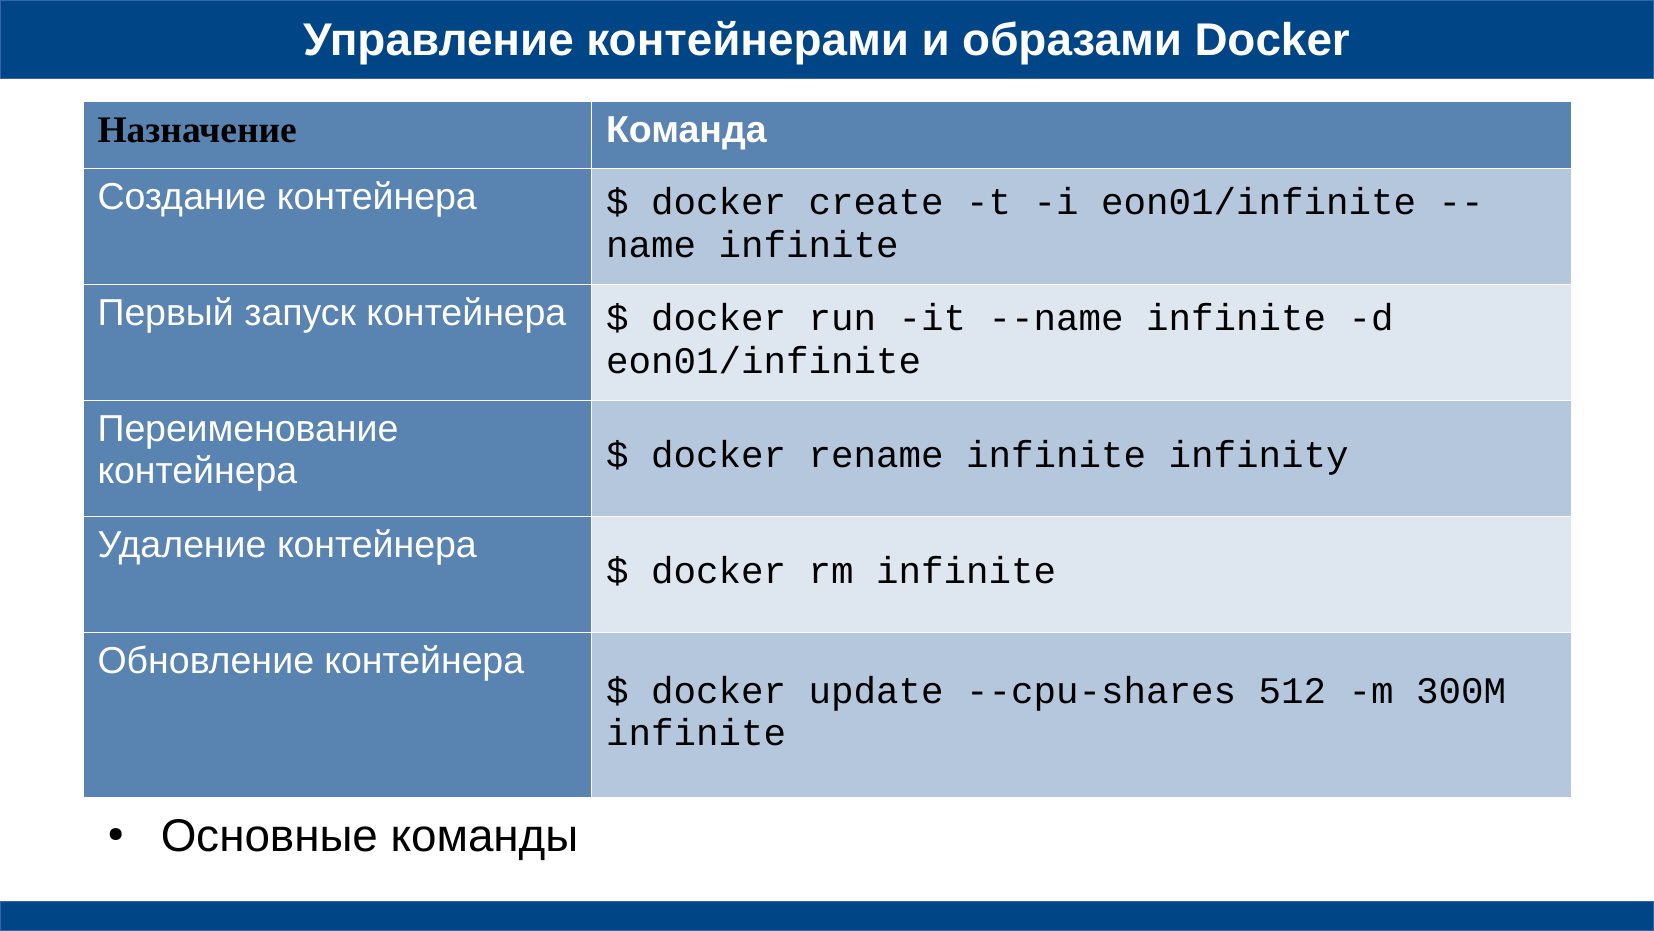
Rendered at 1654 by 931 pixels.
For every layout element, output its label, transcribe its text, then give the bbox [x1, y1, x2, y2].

table_cell Удаление контейнера [84, 517, 591, 632]
table_cell $ docker rename infinite infinity [592, 401, 1571, 516]
title Управление контейнерами и образами Docker [0, 0, 1654, 79]
table_cell Обновление контейнера [84, 633, 591, 797]
list Основные команды [90, 810, 1579, 886]
table_header Команда [592, 102, 1571, 168]
table_cell Создание контейнера [84, 169, 591, 284]
table_cell Переименование контейнера [84, 401, 591, 516]
table_cell $ docker rm infinite [592, 517, 1571, 632]
table_cell $ docker update --cpu-shares 512 -m 300M infinite [592, 633, 1571, 797]
table_cell $ docker run -it --name infinite -d eon01/infinite [592, 285, 1571, 400]
table_header Назначение [84, 102, 591, 168]
table_cell Первый запуск контейнера [84, 285, 591, 400]
table_cell $ docker create -t -i eon01/infinite --name infinite [592, 169, 1571, 284]
